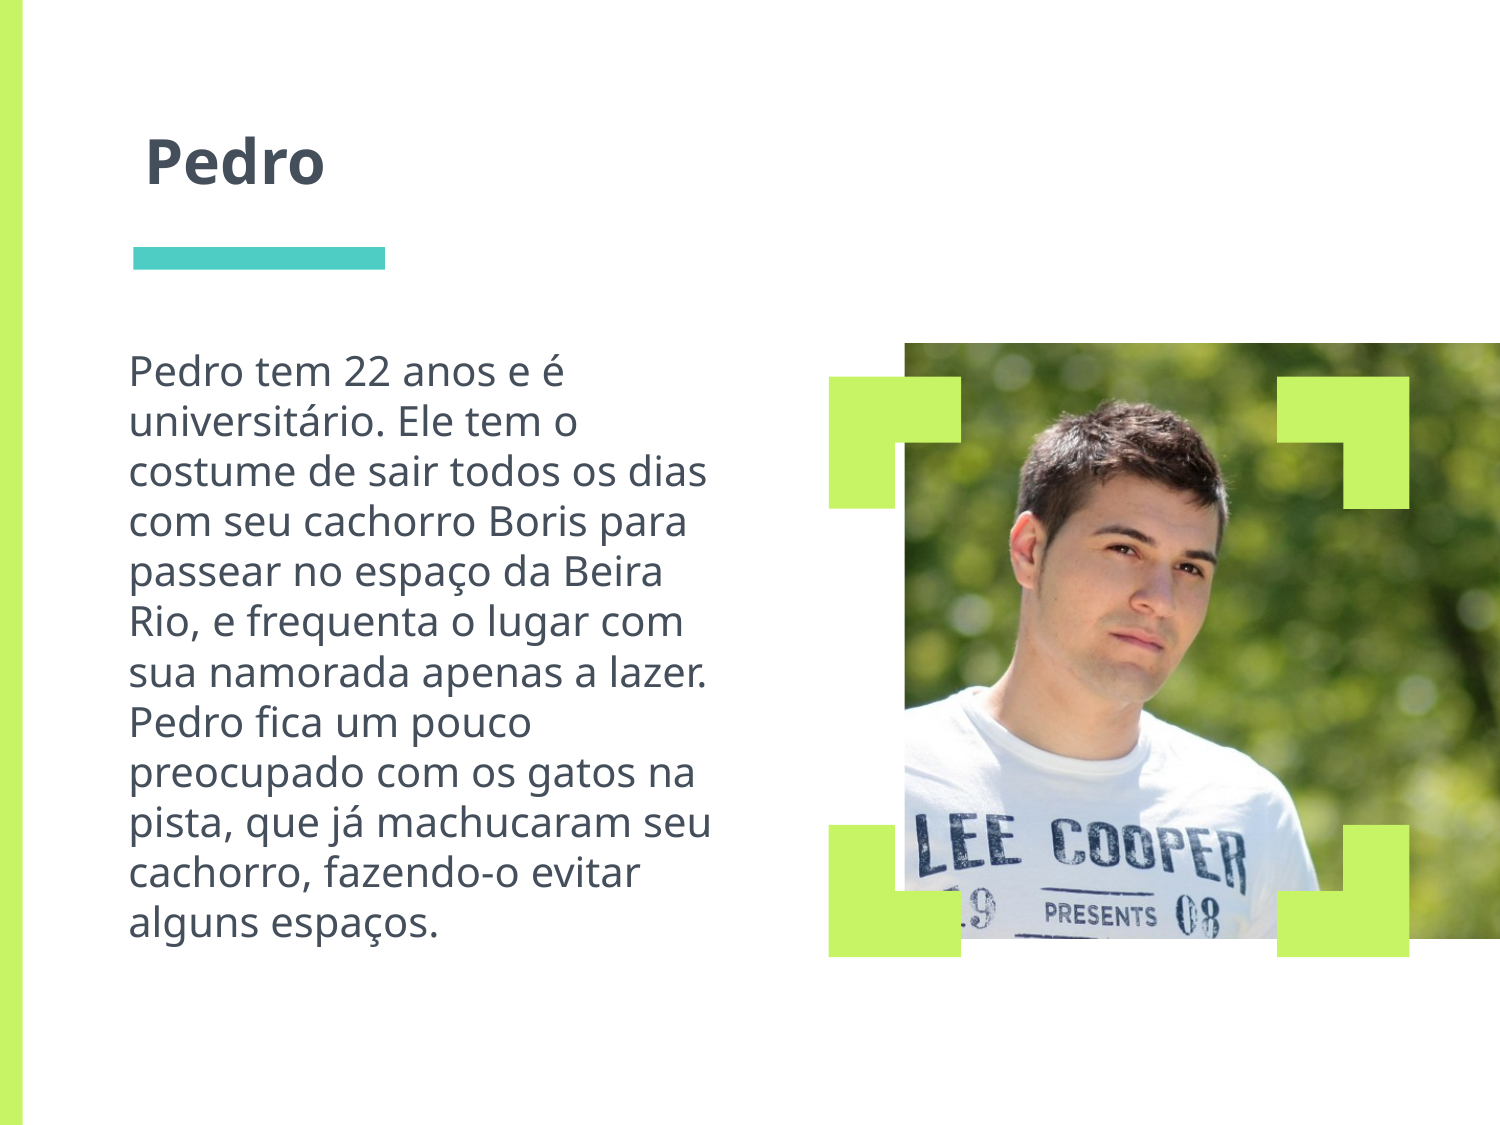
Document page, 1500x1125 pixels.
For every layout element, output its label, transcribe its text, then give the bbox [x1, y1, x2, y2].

text_box [828, 824, 961, 958]
text_box [828, 376, 962, 509]
text_box [1277, 376, 1410, 509]
list Pedro tem 22 anos e é universitário. Ele tem o costume de sair todos os dias com seu cachorro Boris para passear no espaço da Beira Rio, e frequenta o lugar com sua namorada apenas a lazer. Pedro fica um pouco preocupado com os gatos na pista, que já machucaram seu cachorro, fazendo-o evitar alguns espaços. [113, 328, 746, 961]
title Pedro [113, 0, 1387, 212]
picture [904, 343, 1500, 939]
text_box [1277, 824, 1410, 958]
